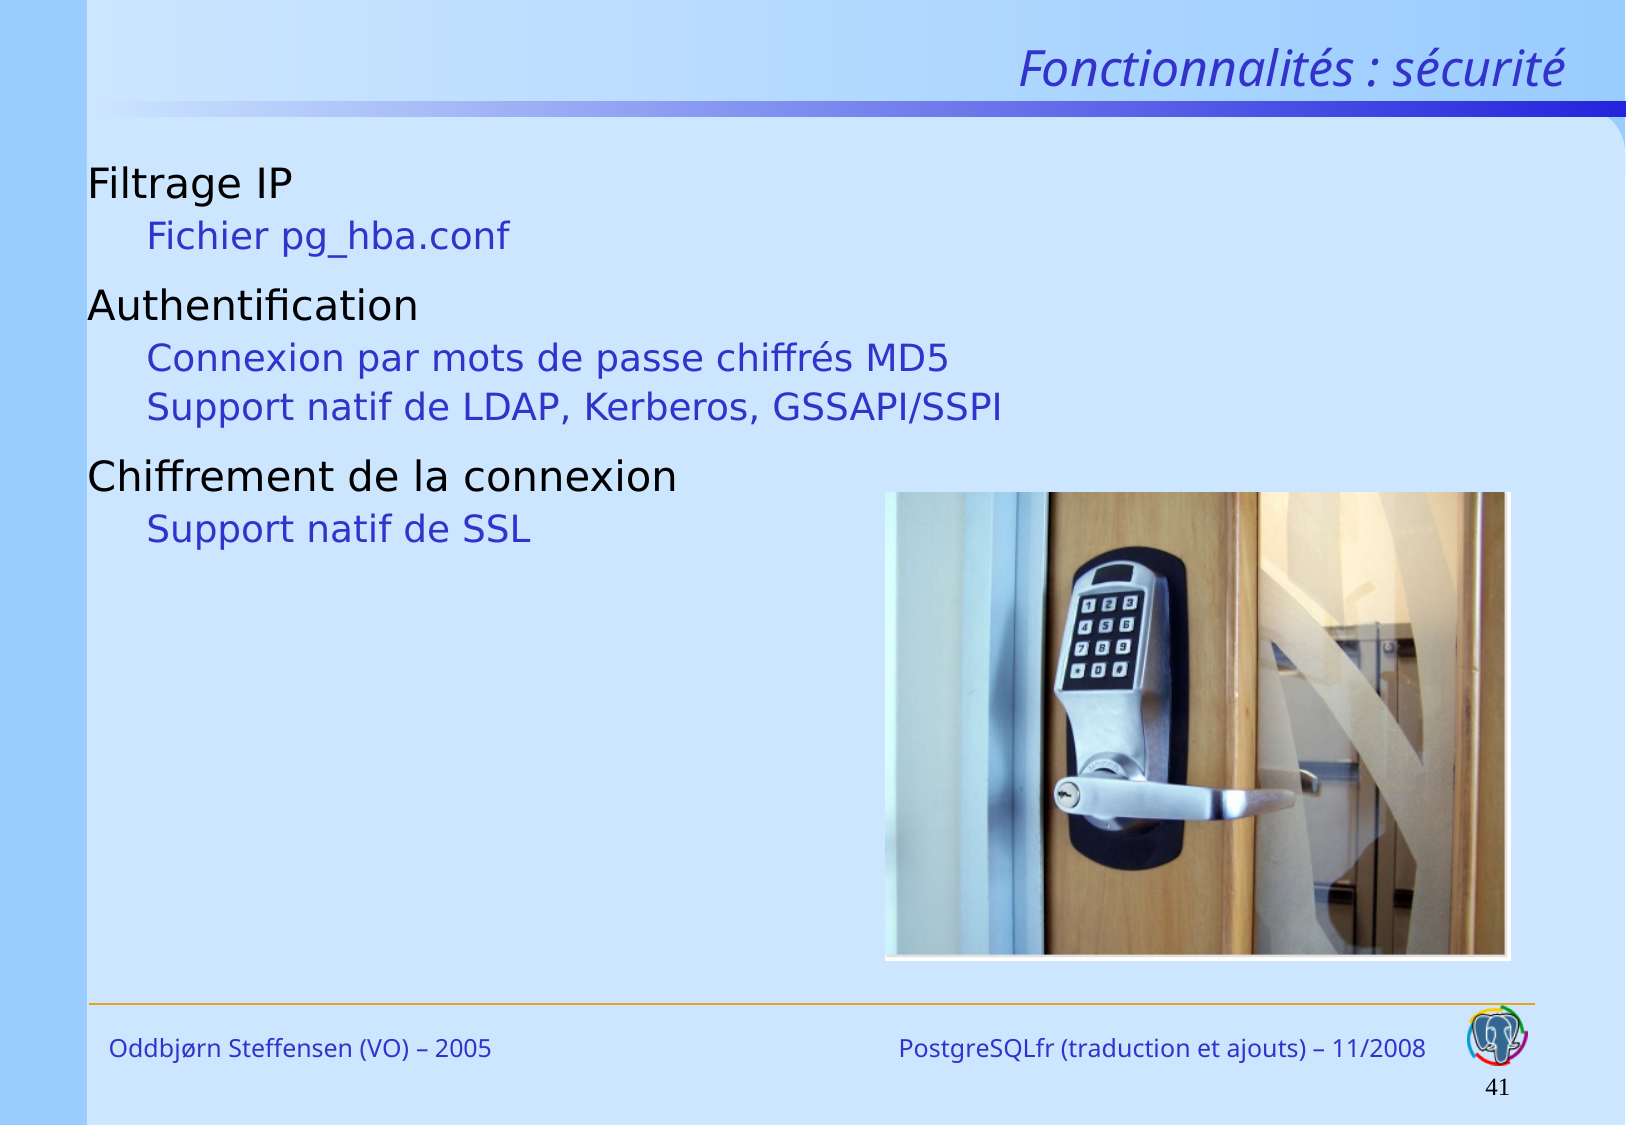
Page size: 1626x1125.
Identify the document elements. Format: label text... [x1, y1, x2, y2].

picture [885, 492, 1511, 961]
title Fonctionnalités : sécurité [172, 0, 1567, 134]
list Filtrage IP Fichier pg_hba.conf Authentification Connexion par mots de passe chiffrés MD5 Support natif de LDAP, Kerberos, GSSAPI/SSPI Chiffrement de la connexion Support natif de SSL [86, 159, 1520, 965]
picture [1467, 1005, 1528, 1066]
